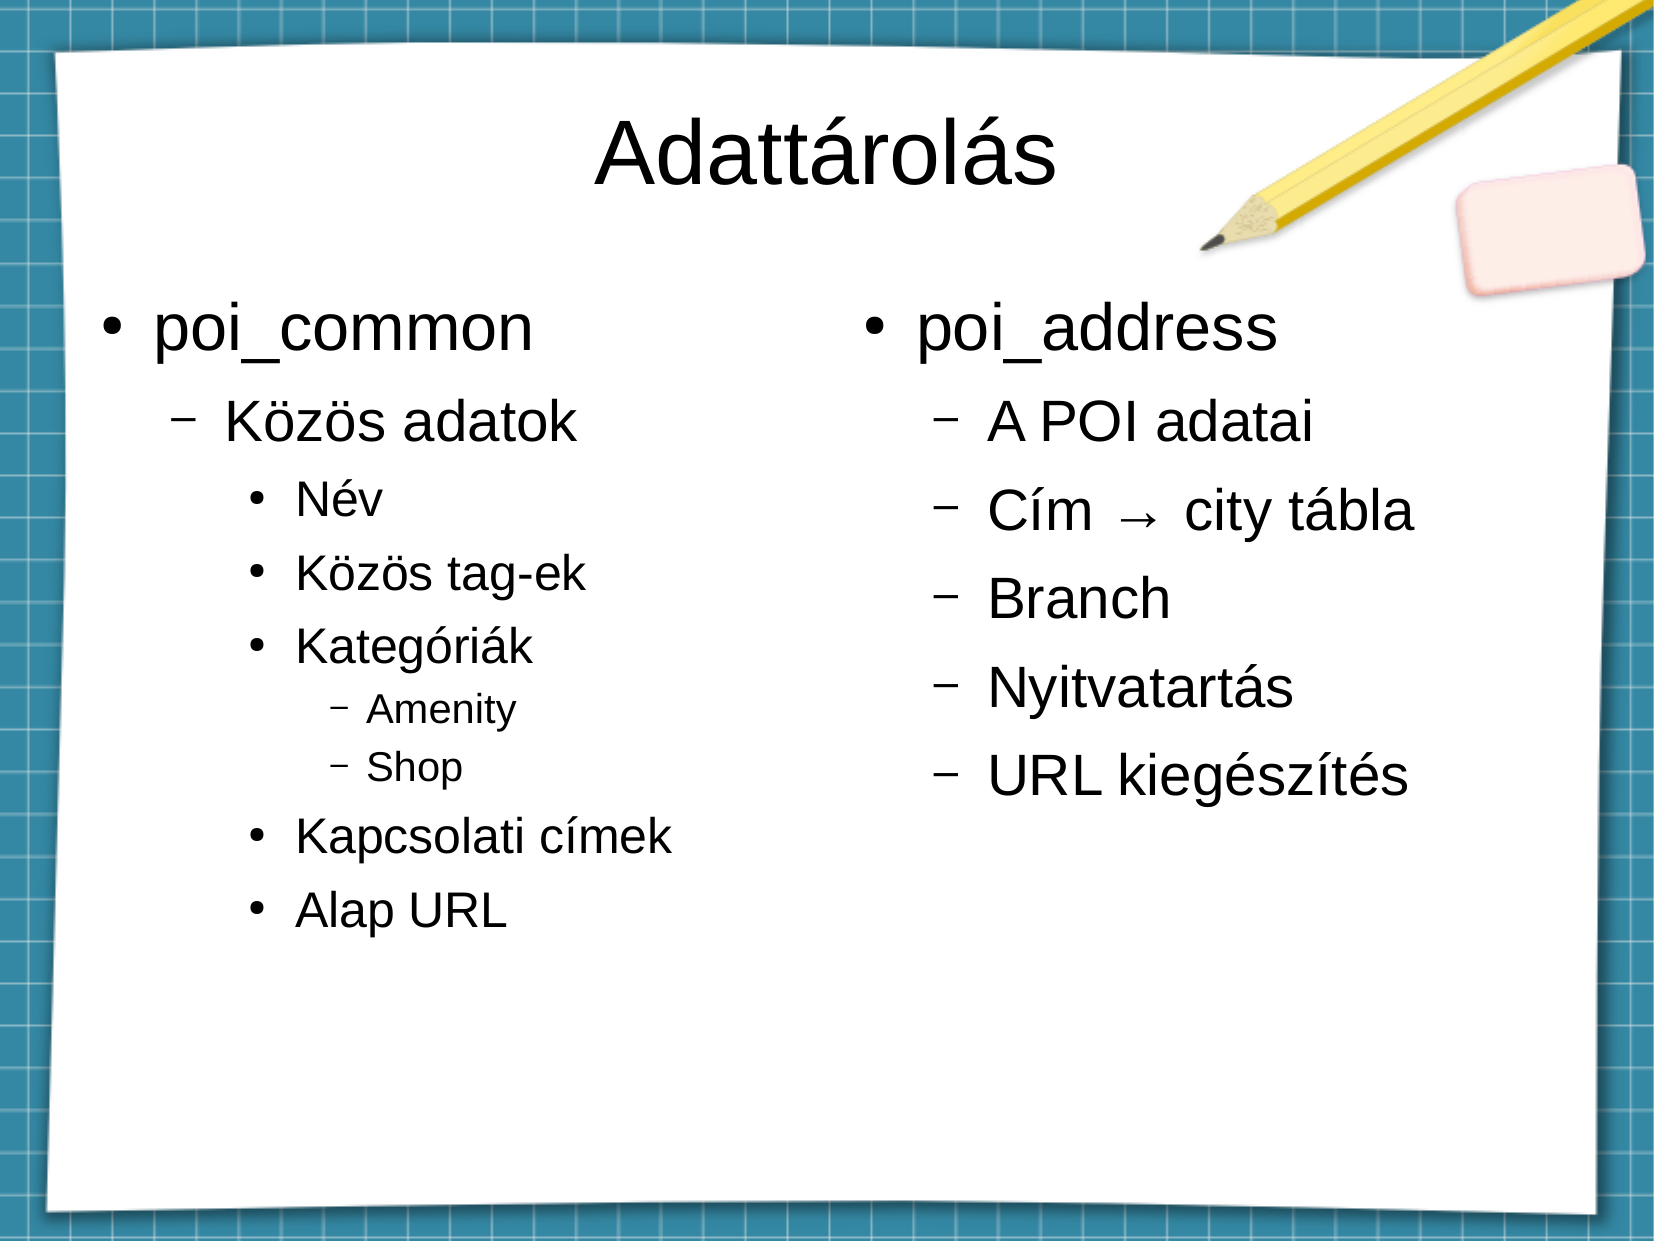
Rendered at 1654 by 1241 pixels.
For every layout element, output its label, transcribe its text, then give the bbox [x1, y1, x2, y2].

picture [0, 0, 1654, 1241]
title Adattárolás [82, 49, 1571, 257]
list poi_common Közös adatok Név Közös tag-ek Kategóriák Amenity Shop Kapcsolati címek Alap URL [82, 290, 809, 1010]
list poi_address A POI adatai Cím → city tábla Branch Nyitvatartás URL kiegészítés [845, 290, 1572, 1010]
